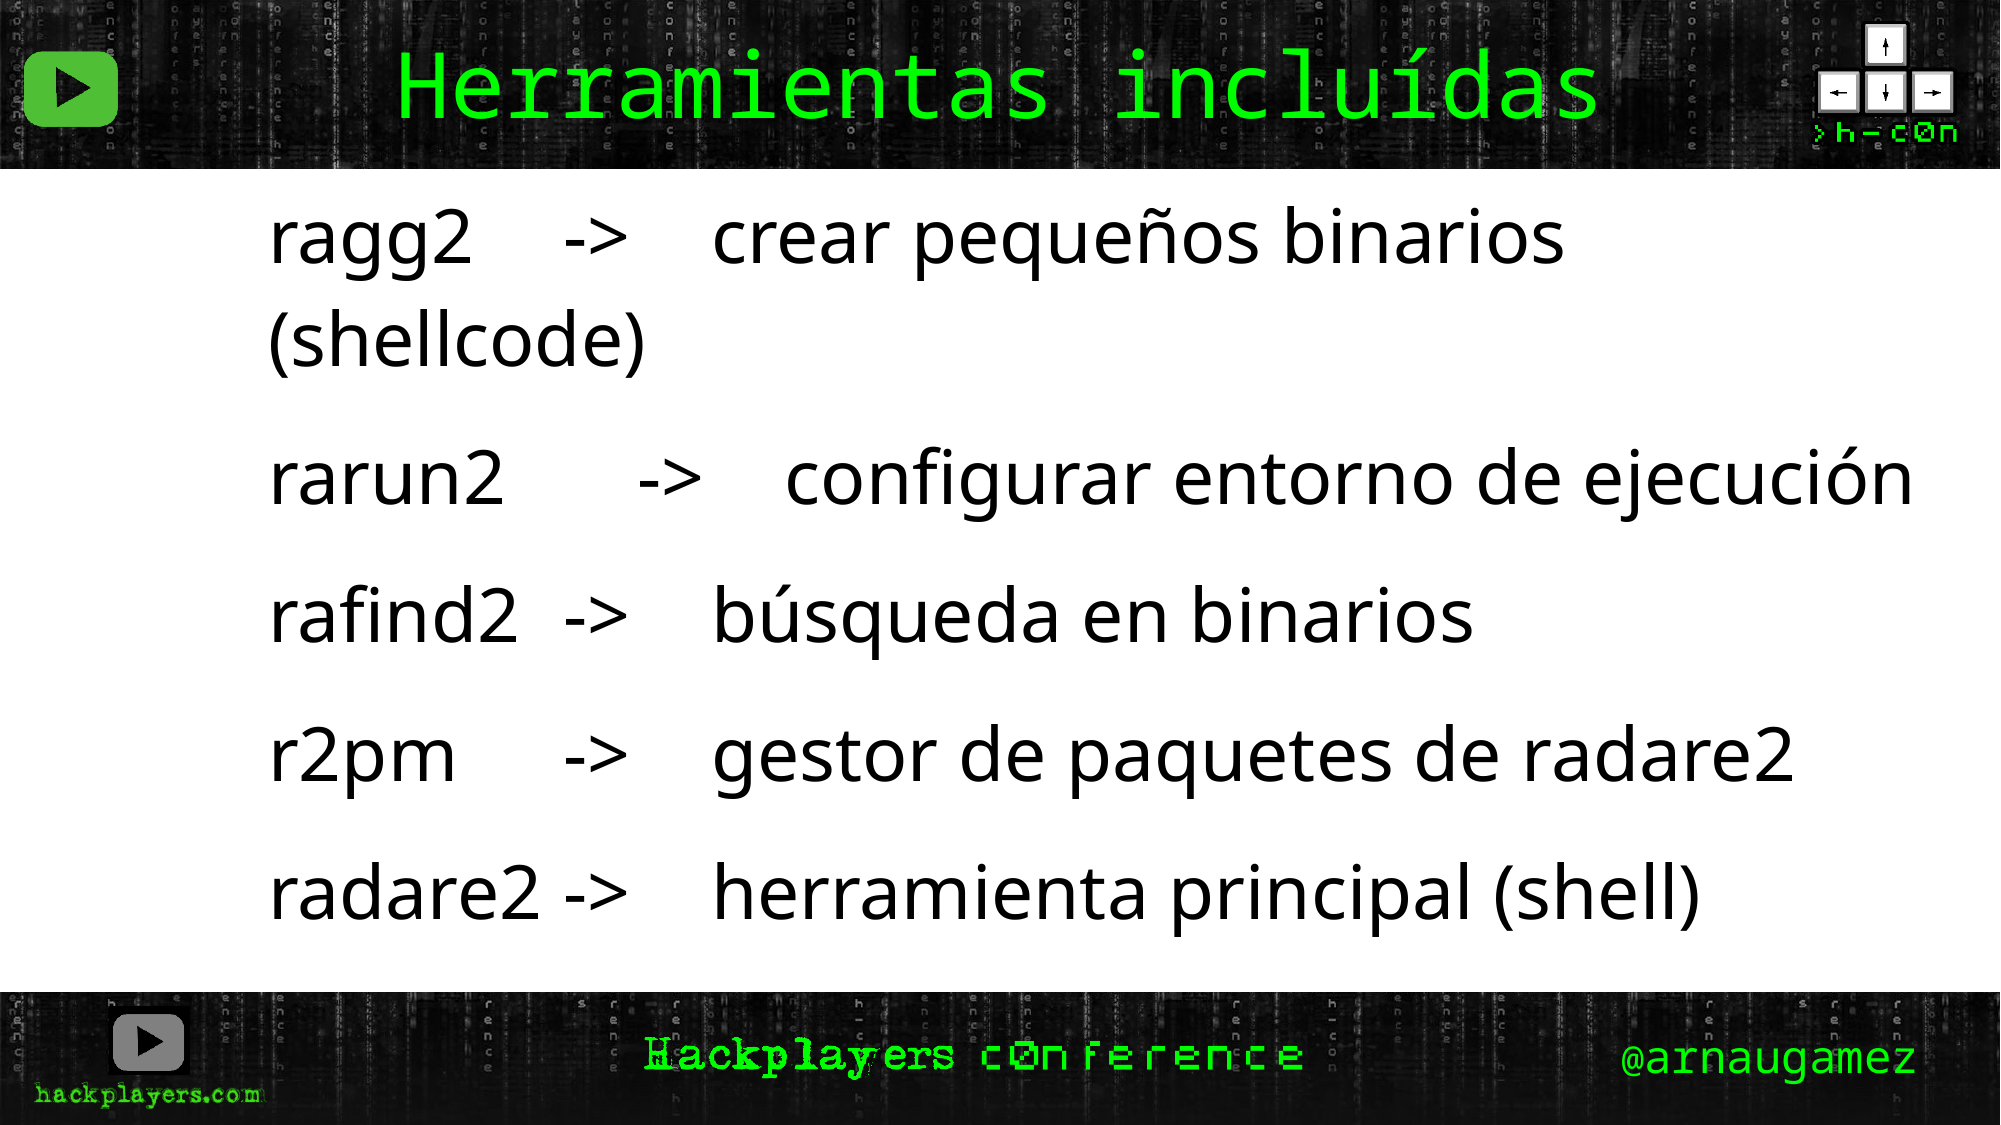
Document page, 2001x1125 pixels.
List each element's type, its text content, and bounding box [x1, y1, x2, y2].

picture [0, 992, 2000, 1125]
list ragg2 -> crear pequeños binarios (shellcode) rarun2 -> configurar entorno de ejecución rafind2 -> búsqueda en binarios r2pm -> gestor de paquetes de radare2 radare2 -> herramienta principal (shell) [268, 337, 1919, 788]
title Herramientas incluídas [256, 0, 1745, 166]
picture [0, 0, 2000, 169]
